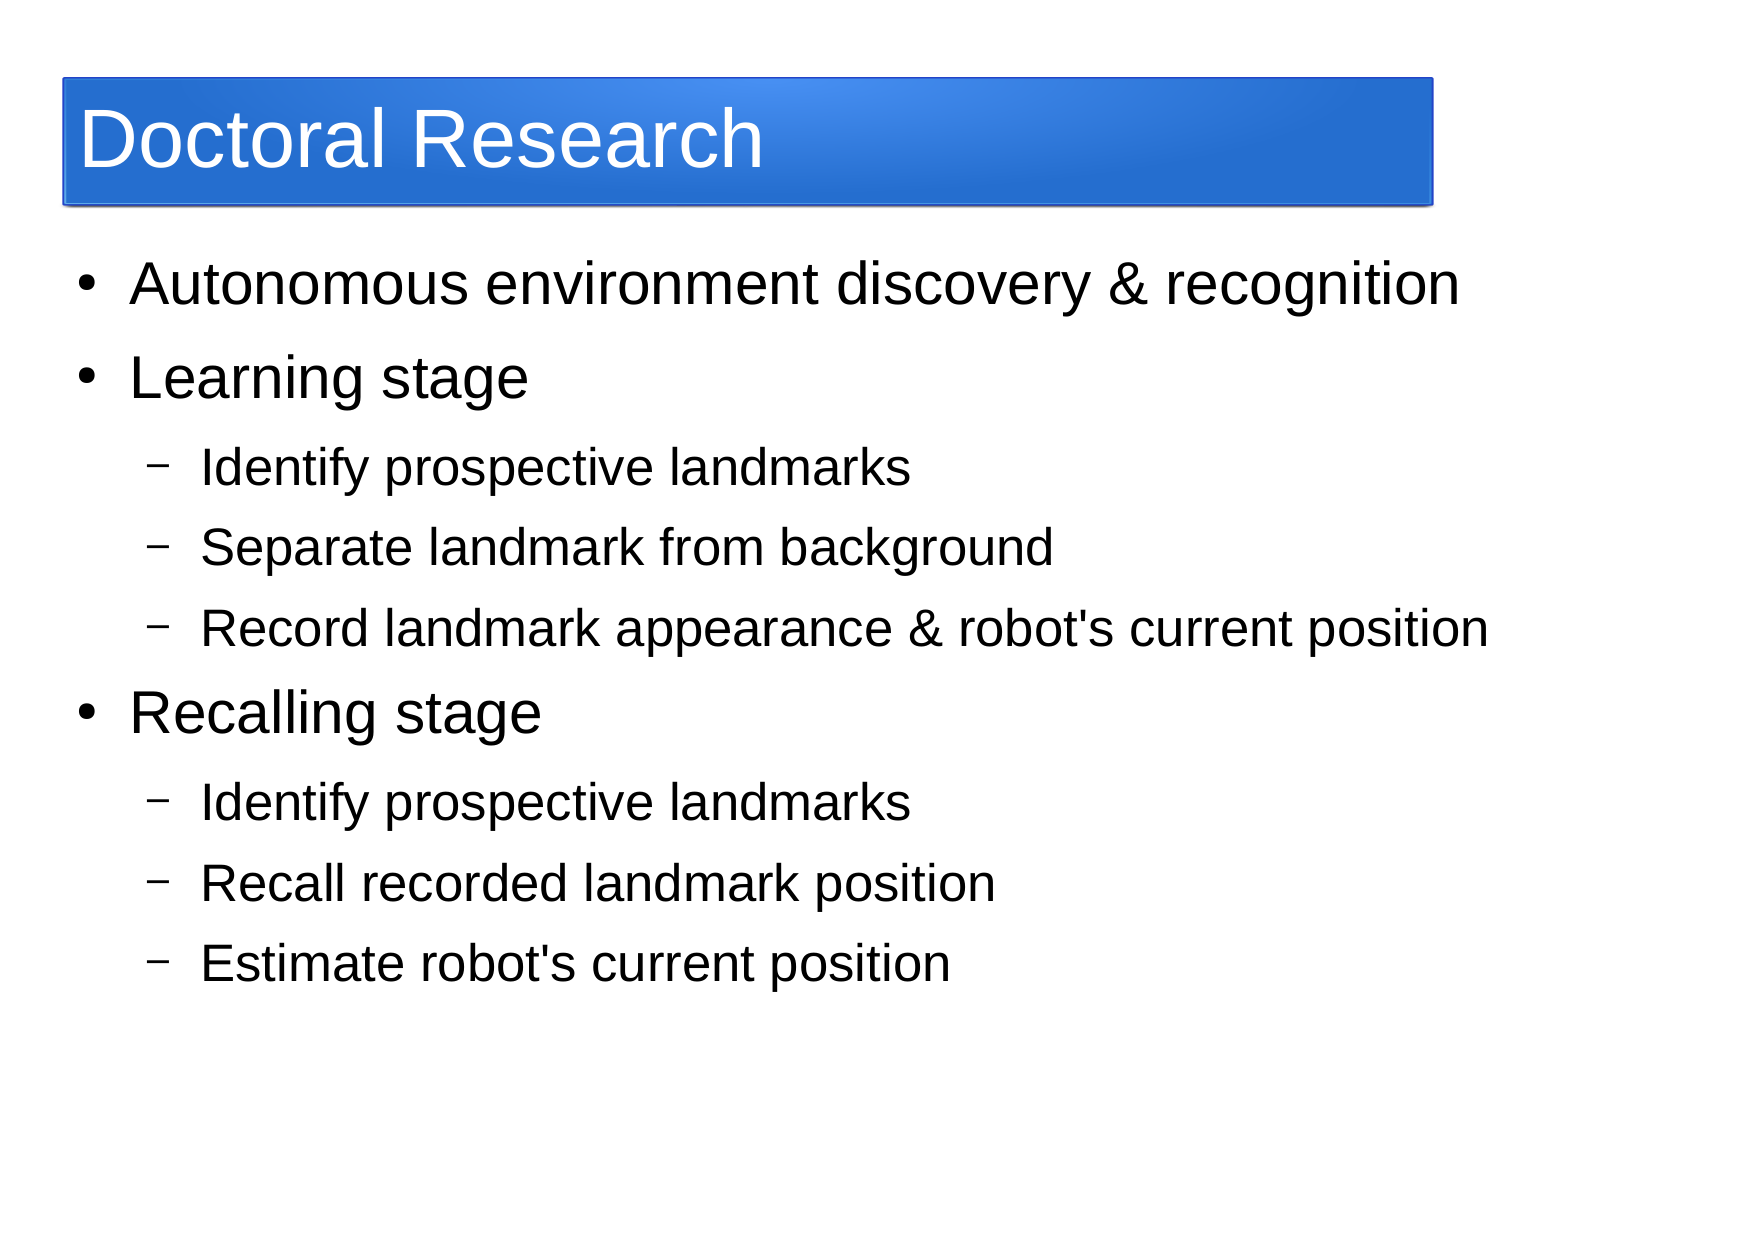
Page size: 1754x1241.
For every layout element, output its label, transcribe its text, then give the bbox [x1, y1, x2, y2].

picture [58, 77, 1439, 209]
list Autonomous environment discovery & recognition Learning stage Identify prospective landmarks Separate landmark from background Record landmark appearance & robot's current position Recalling stage Identify prospective landmarks Recall recorded landmark position Estimate robot's current position [58, 249, 1696, 1122]
title Doctoral Research [78, 80, 1429, 198]
